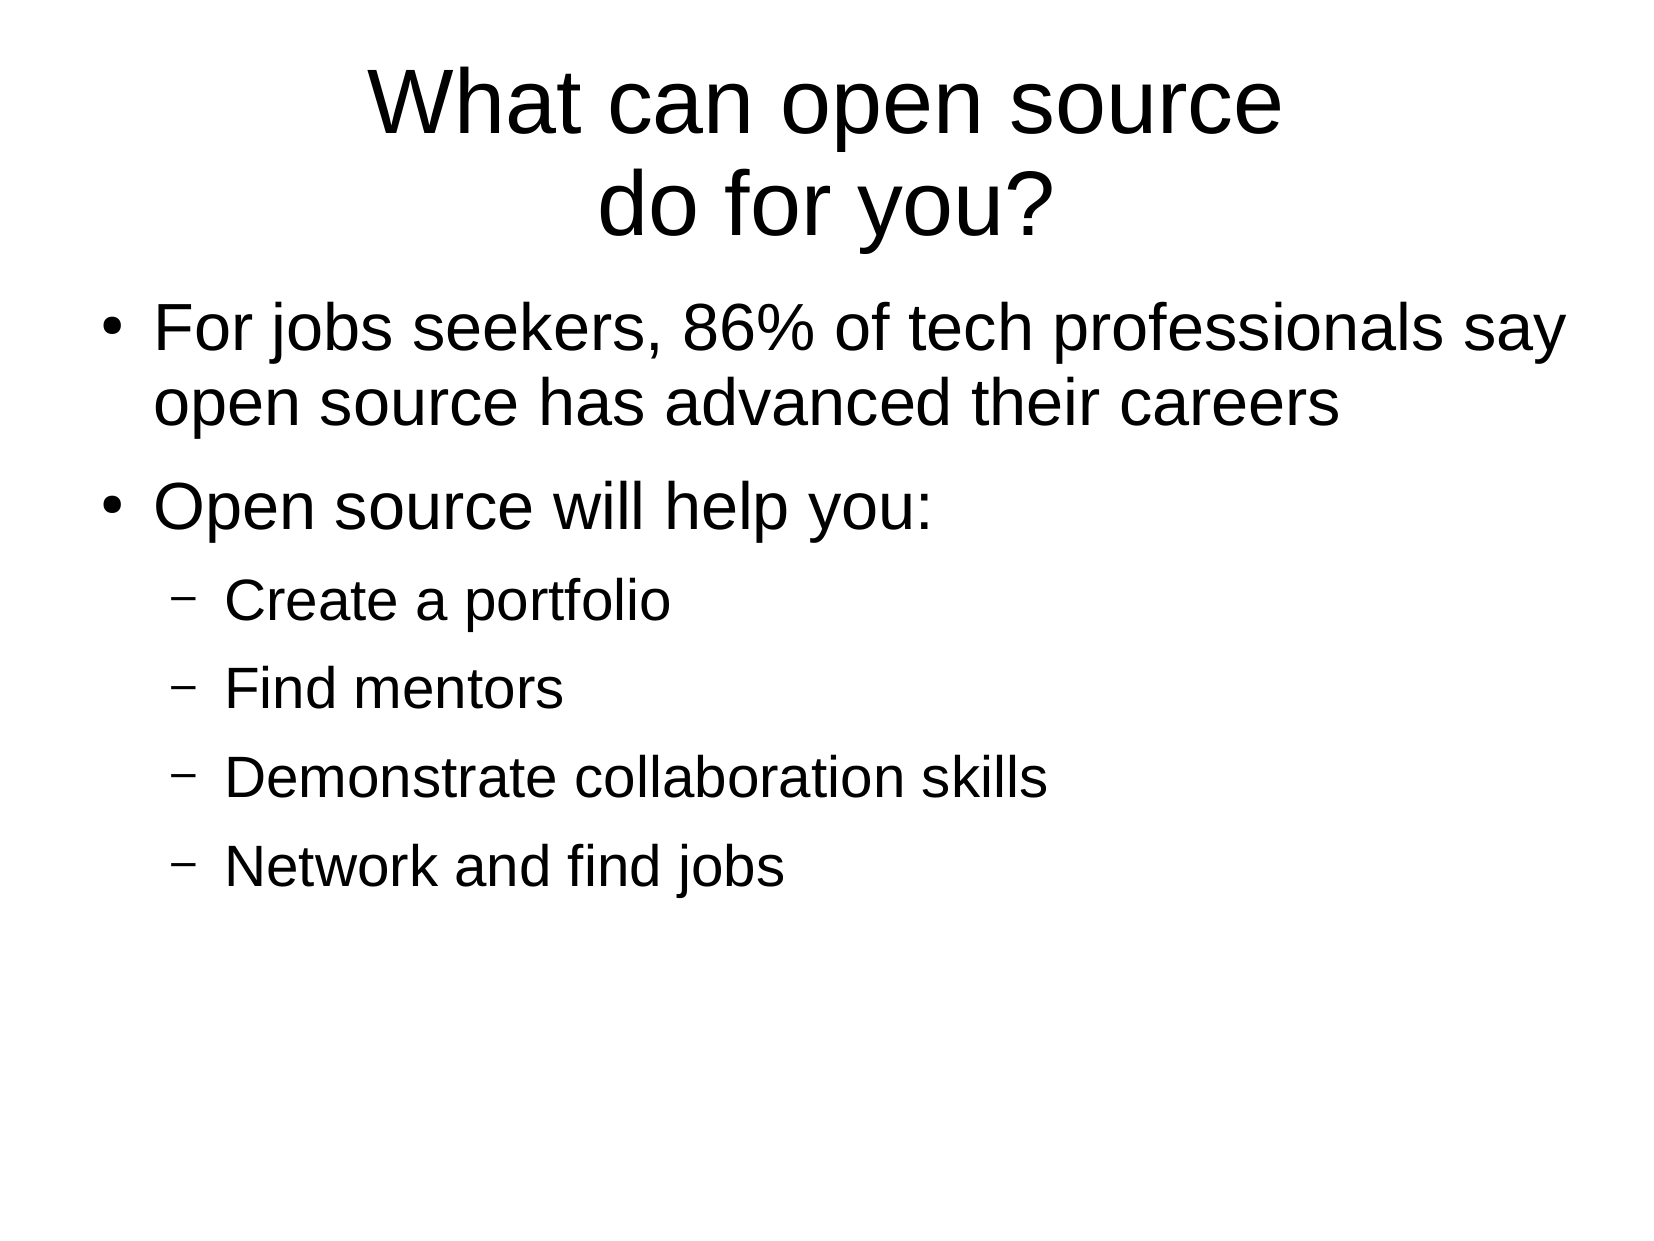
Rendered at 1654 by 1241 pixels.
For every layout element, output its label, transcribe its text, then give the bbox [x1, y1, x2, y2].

title What can open source do for you? [82, 49, 1571, 257]
list For jobs seekers, 86% of tech professionals say open source has advanced their careers Open source will help you: Create a portfolio Find mentors Demonstrate collaboration skills Network and find jobs [82, 290, 1571, 1010]
